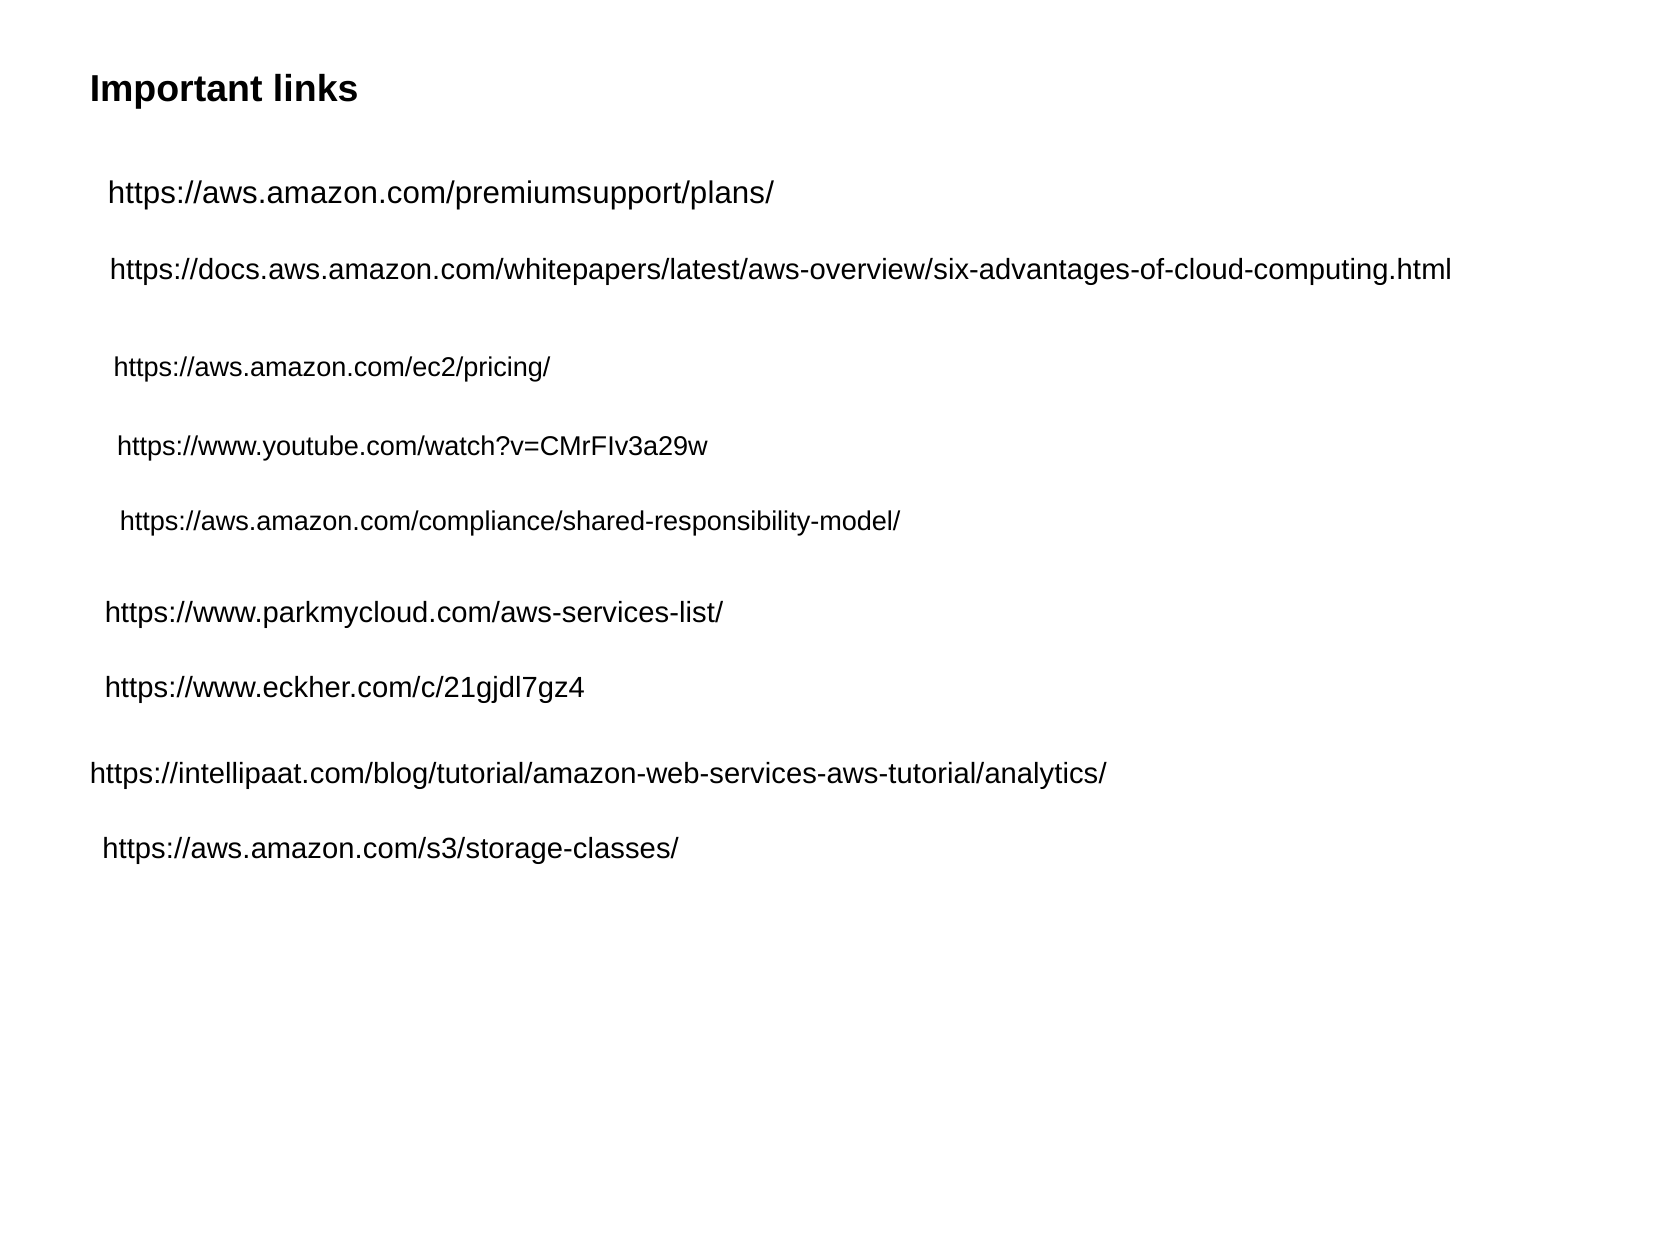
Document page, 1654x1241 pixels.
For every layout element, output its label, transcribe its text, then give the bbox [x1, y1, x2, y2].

text_box https://aws.amazon.com/s3/storage-classes/ [87, 825, 856, 882]
text_box https://www.eckher.com/c/21gjdl7gz4 [90, 663, 739, 721]
text_box https://docs.aws.amazon.com/whitepapers/latest/aws-overview/six-advantages-of-cloud-computing.html [95, 246, 1591, 301]
text_box https://aws.amazon.com/ec2/pricing/ [98, 345, 736, 402]
text_box https://www.parkmycloud.com/aws-services-list/ [90, 588, 914, 646]
text_box https://intellipaat.com/blog/tutorial/amazon-web-services-aws-tutorial/analytics/ [75, 750, 1408, 807]
text_box https://aws.amazon.com/premiumsupport/plans/ [93, 168, 920, 226]
text_box https://www.youtube.com/watch?v=CMrFIv3a29w [102, 423, 910, 469]
text_box https://aws.amazon.com/compliance/shared-responsibility-model/ [105, 498, 1219, 556]
text_box Important links [75, 60, 374, 117]
